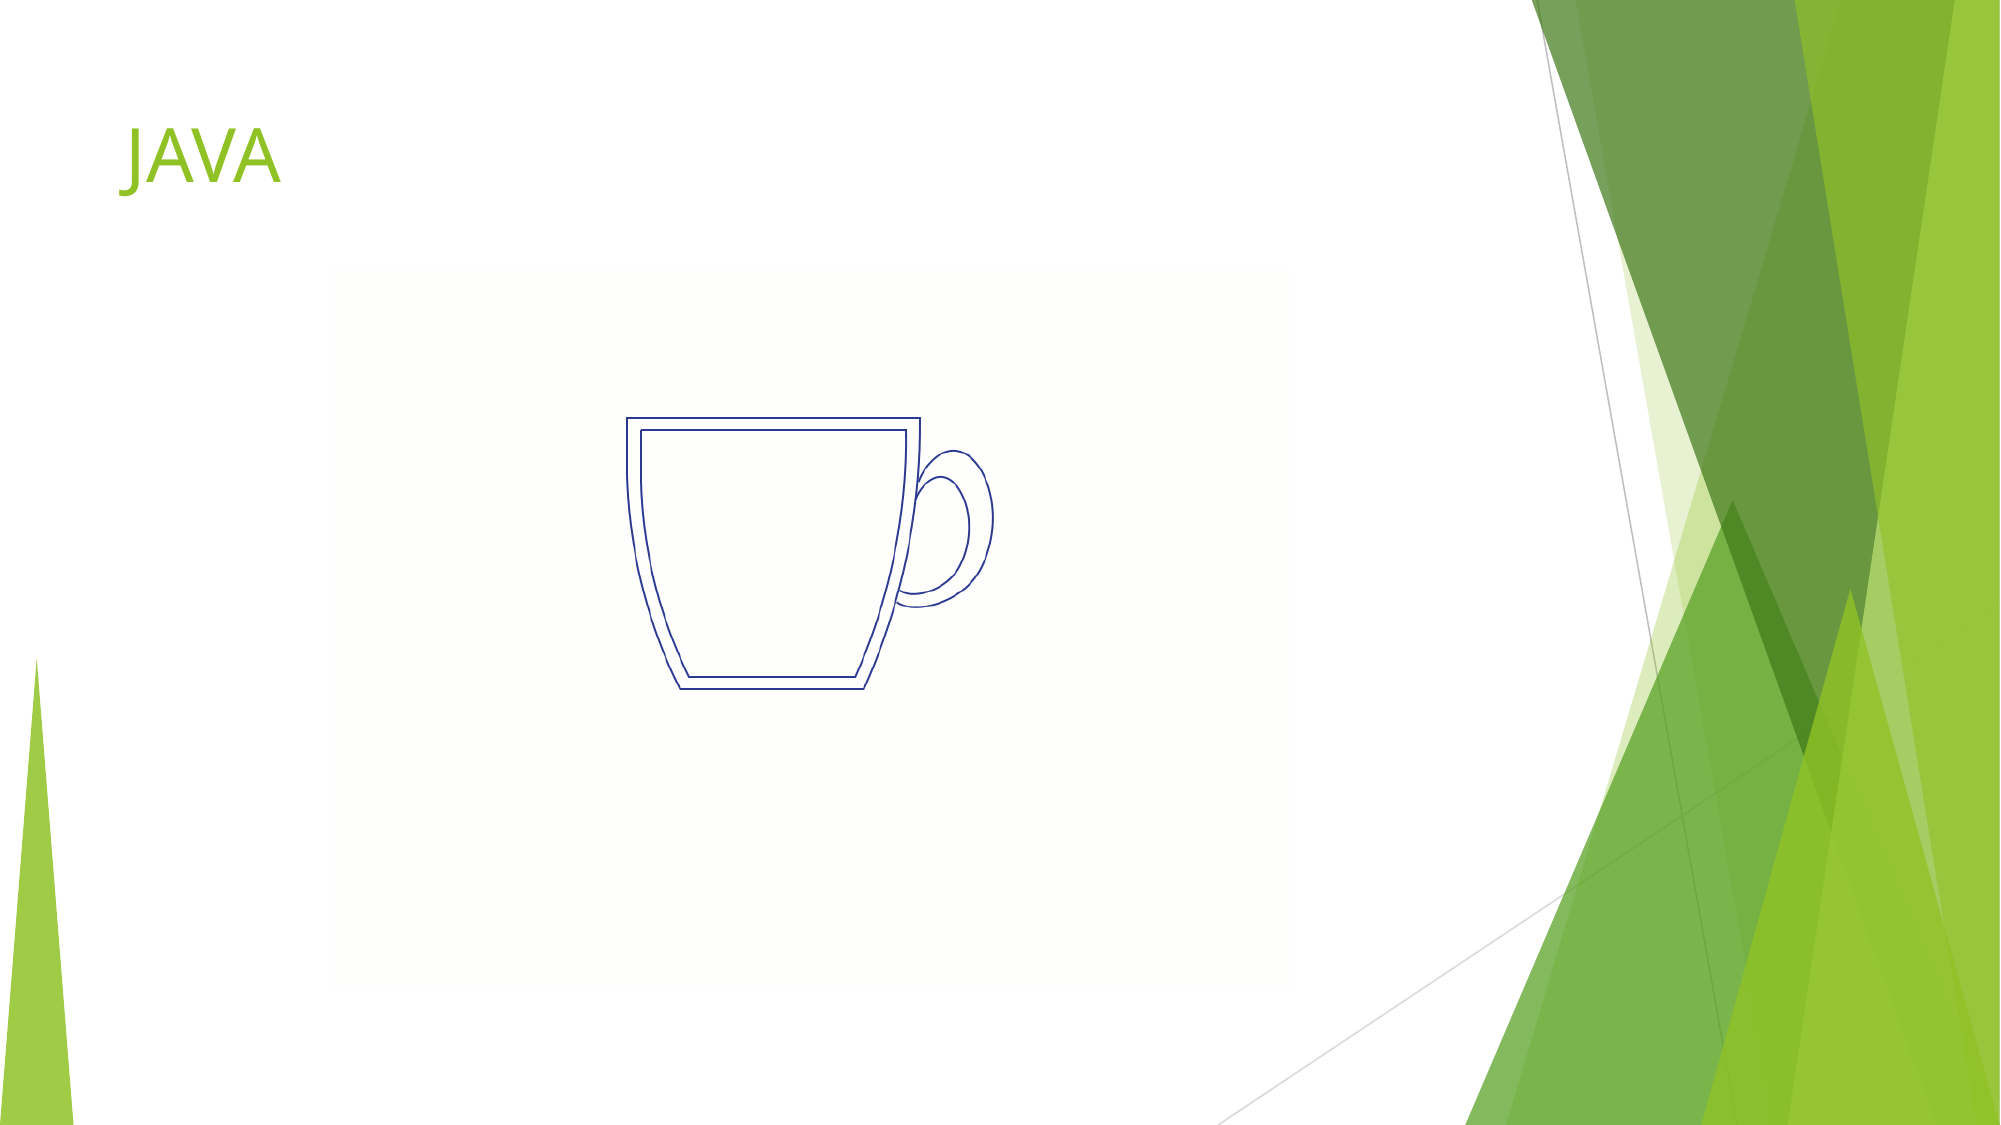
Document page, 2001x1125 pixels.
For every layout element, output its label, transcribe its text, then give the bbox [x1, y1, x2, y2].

picture [330, 269, 1291, 991]
title JAVA [111, 99, 1522, 317]
